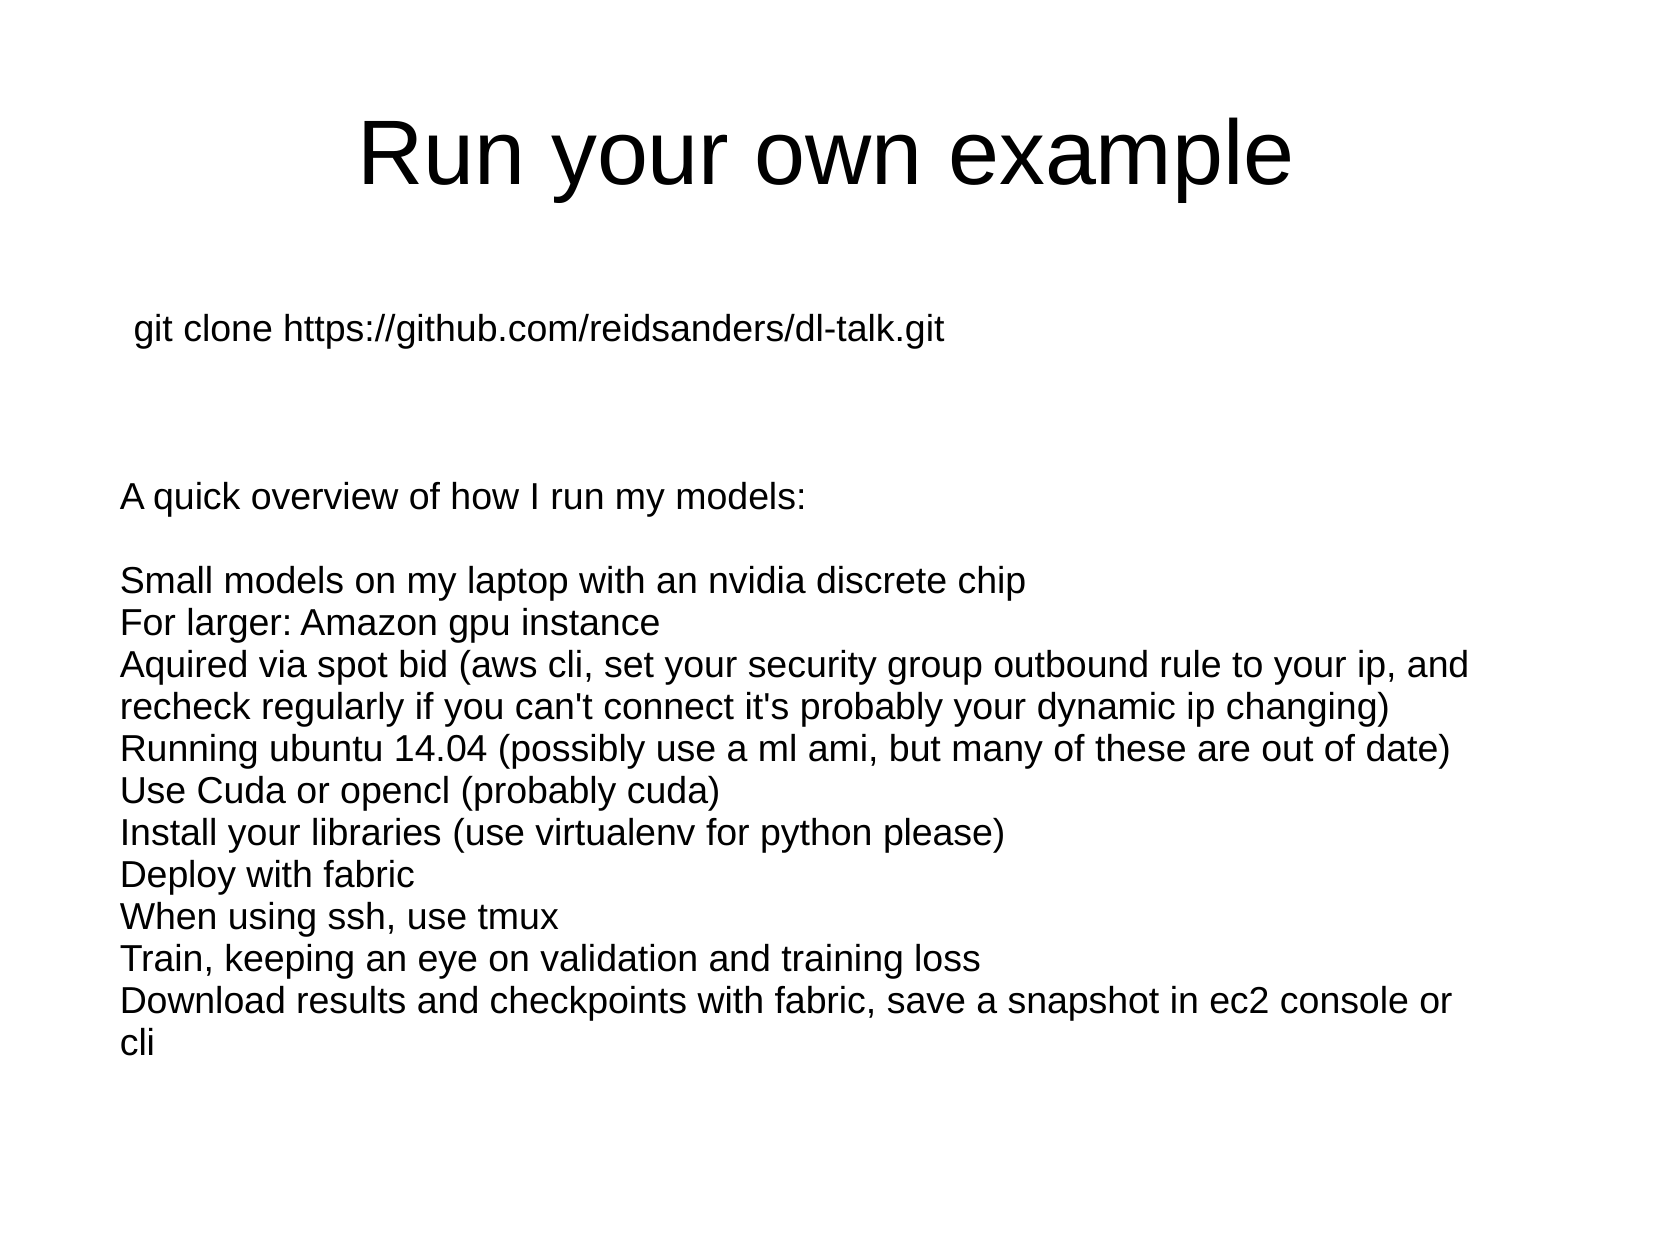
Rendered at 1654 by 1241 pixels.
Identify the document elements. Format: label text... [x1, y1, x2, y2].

text_box A quick overview of how I run my models: Small models on my laptop with an nvidia discrete chip For larger: Amazon gpu instance Aquired via spot bid (aws cli, set your security group outbound rule to your ip, and recheck regularly if you can't connect it's probably your dynamic ip changing) Running ubuntu 14.04 (possibly use a ml ami, but many of these are out of date) Use Cuda or opencl (probably cuda) Install your libraries (use virtualenv for python please) Deploy with fabric When using ssh, use tmux Train, keeping an eye on validation and training loss Download results and checkpoints with fabric, save a snapshot in ec2 console or cli [105, 468, 1486, 1071]
title Run your own example [82, 49, 1571, 257]
text_box git clone https://github.com/reidsanders/dl-talk.git [118, 300, 961, 357]
